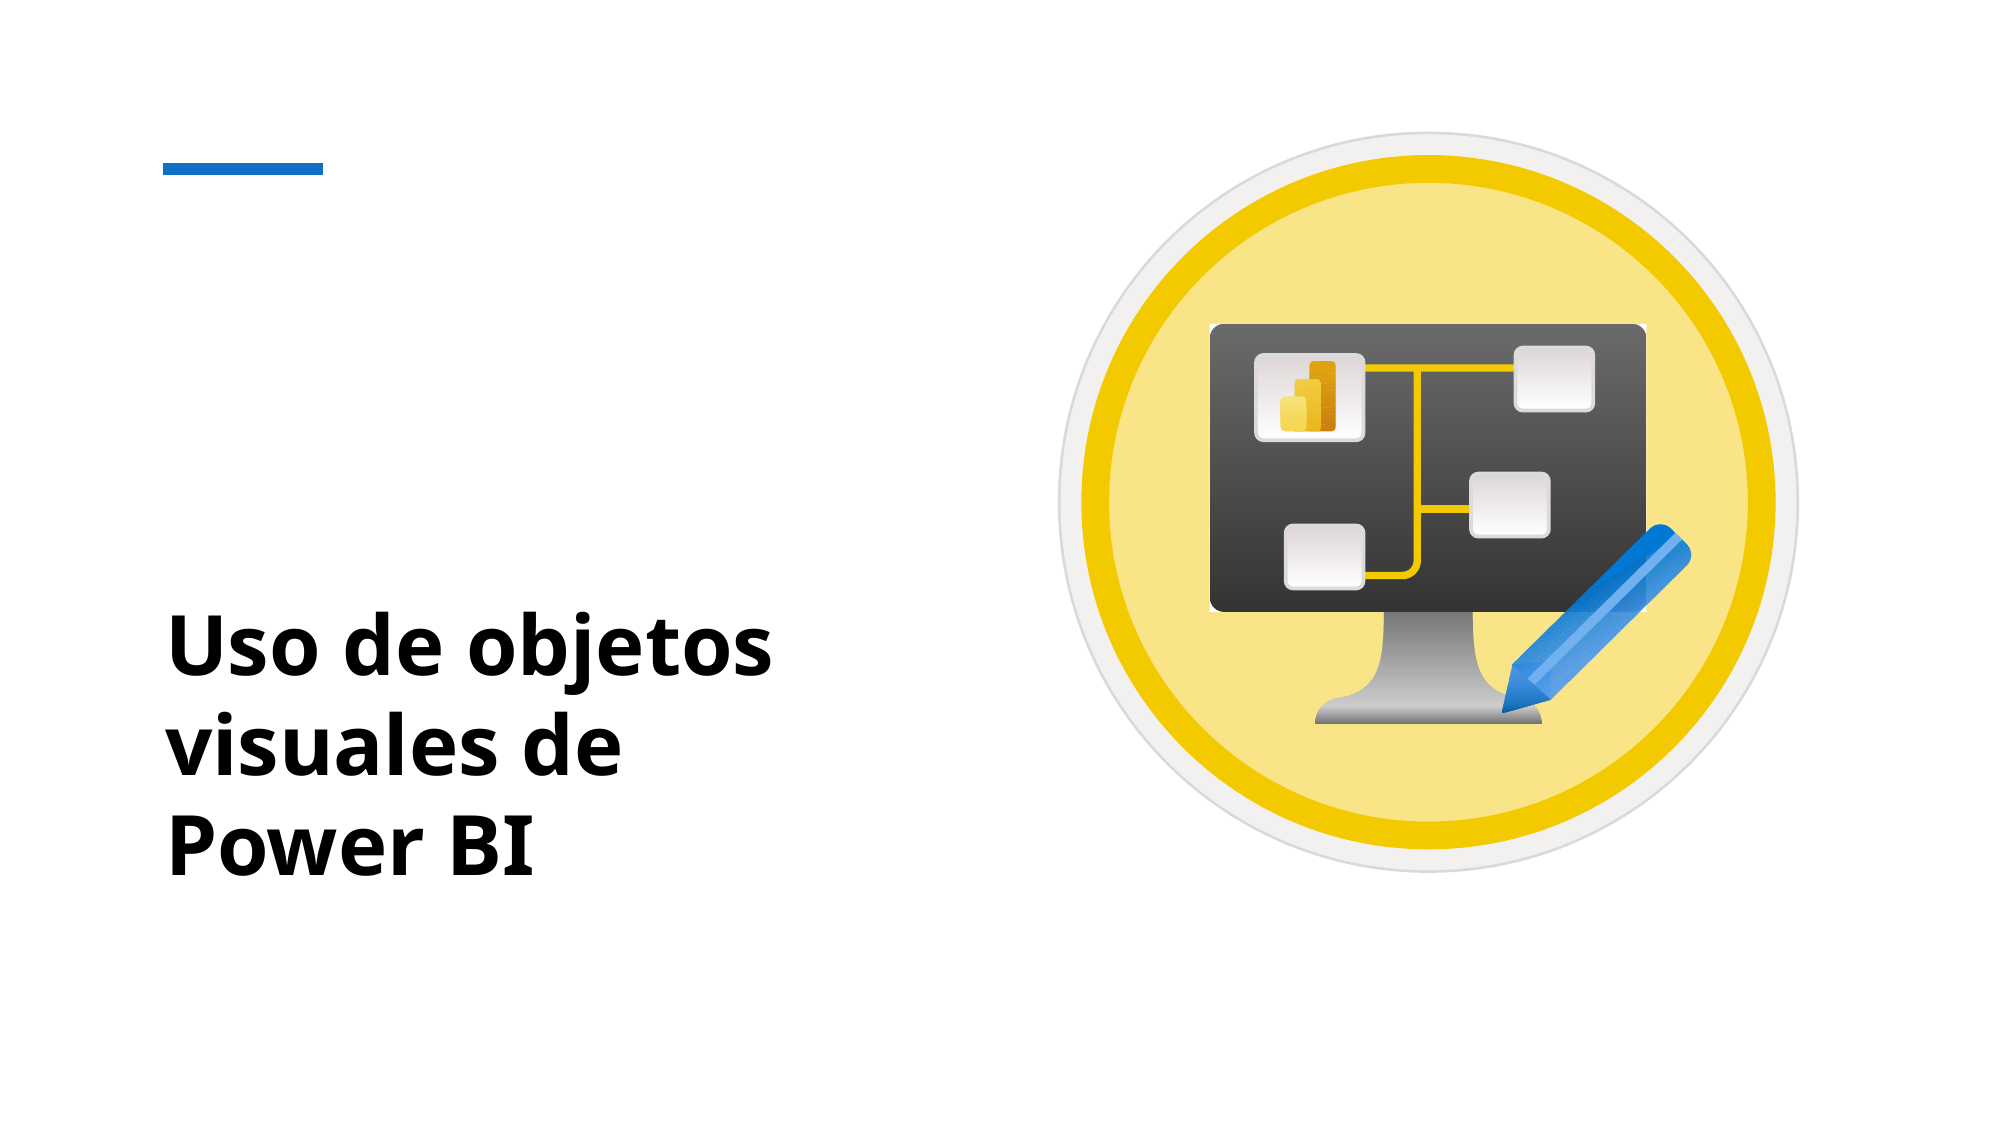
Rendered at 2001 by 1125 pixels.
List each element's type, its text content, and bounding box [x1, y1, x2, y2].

picture [1043, 114, 1815, 886]
title Uso de objetos visuales de Power BI [150, 470, 916, 900]
